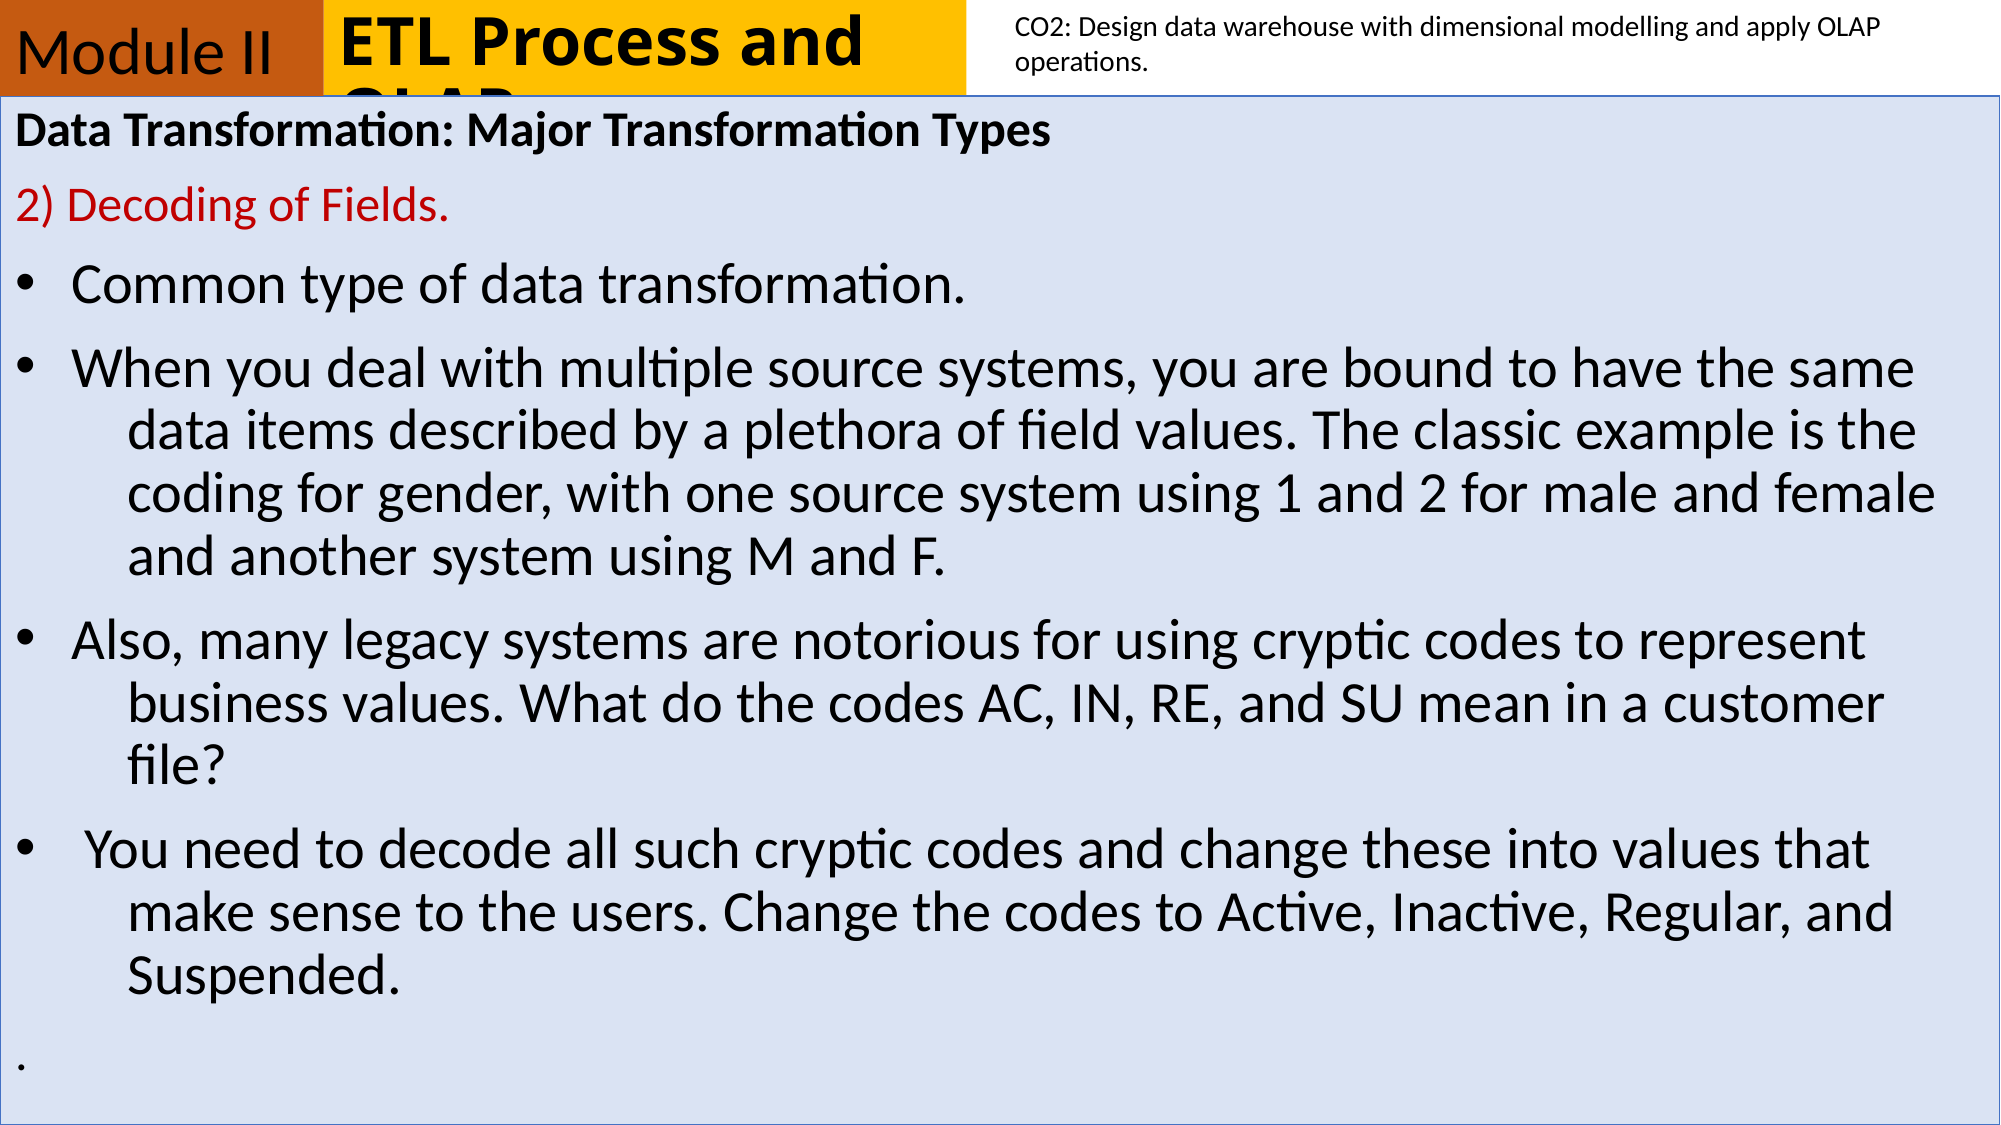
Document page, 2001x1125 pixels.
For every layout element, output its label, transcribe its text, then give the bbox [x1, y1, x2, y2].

text_box Module II [0, 0, 324, 96]
text_box CO2: Design data warehouse with dimensional modelling and apply OLAP operations. [999, 0, 2000, 122]
title ETL Process and OLAP: [324, 0, 967, 95]
subtitle Data Transformation: Major Transformation Types 2) Decoding of Fields. Common type of data transformation. When you deal with multiple source systems, you are bound to have the same data items described by a plethora of field values. The classic example is the coding for gender, with one source system using 1 and 2 for male and female and another system using M and F. Also, many legacy systems are notorious for using cryptic codes to represent business values. What do the codes AC, IN, RE, and SU mean in a customer file? You need to decode all such cryptic codes and change these into values that make sense to the users. Change the codes to Active, Inactive, Regular, and Suspended. . [0, 95, 2000, 1125]
